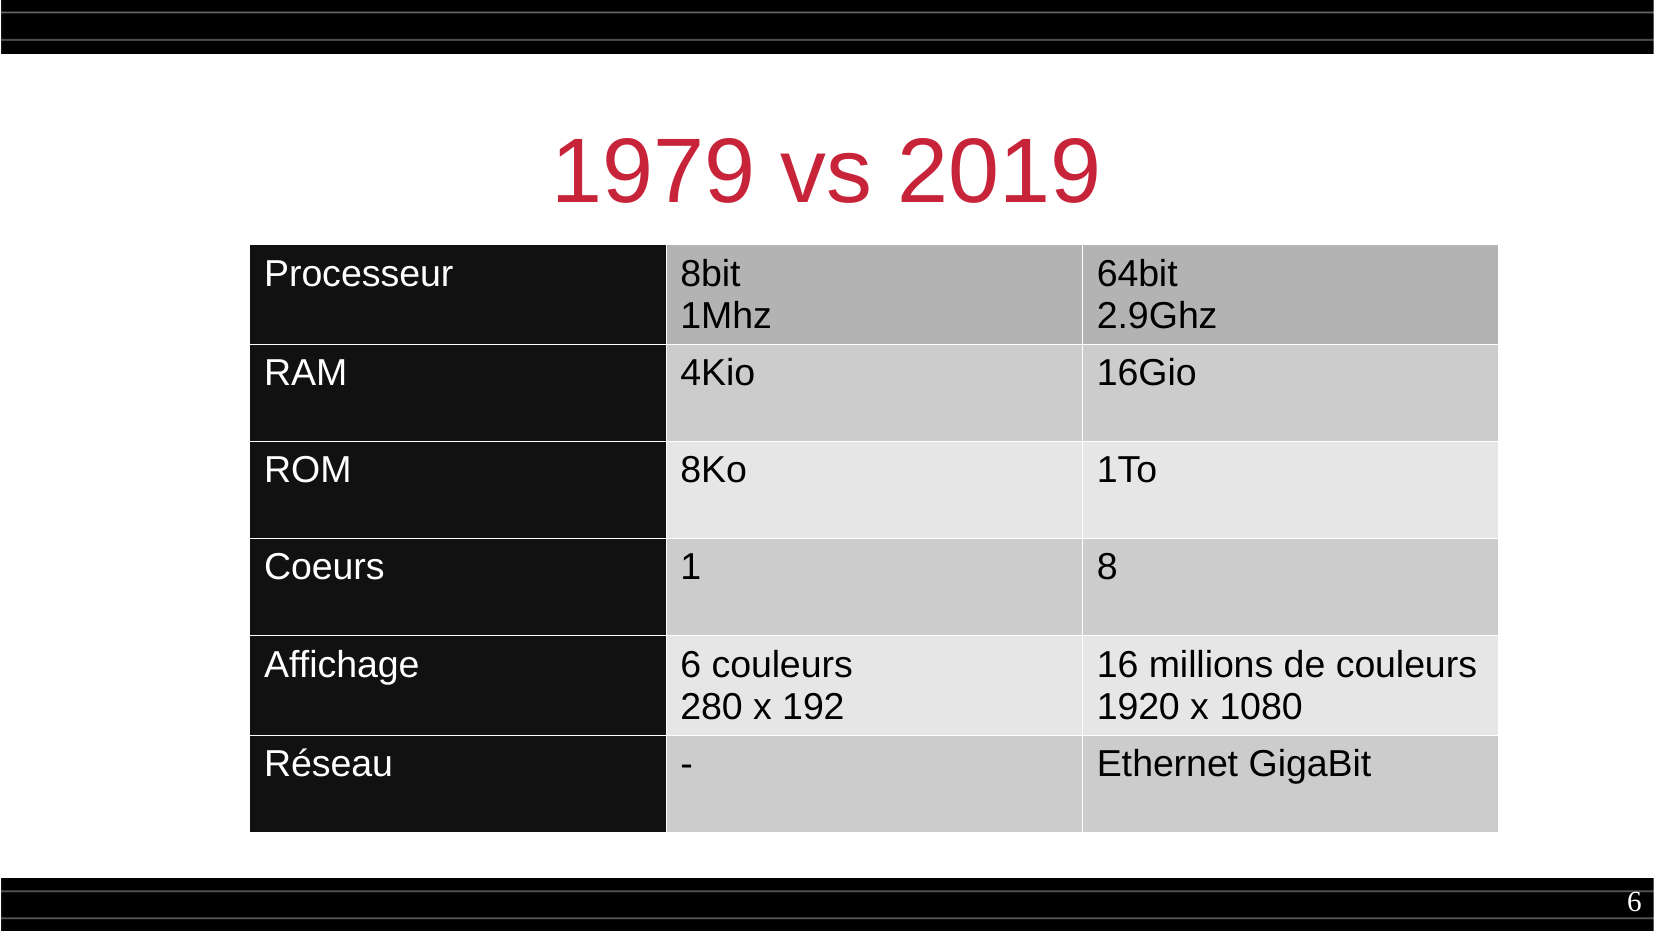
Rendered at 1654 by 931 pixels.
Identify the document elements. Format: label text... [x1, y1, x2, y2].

table_cell Coeurs [250, 539, 666, 635]
table_cell 4Kio [667, 345, 1082, 441]
table_header 8bit 1Mhz [667, 245, 1082, 344]
table_cell 1 [667, 539, 1082, 635]
table_cell 6 couleurs 280 x 192 [667, 636, 1082, 735]
table_cell 1To [1083, 442, 1498, 538]
table_cell ROM [250, 442, 666, 538]
table_header Processeur [250, 245, 666, 344]
title 1979 vs 2019 [82, 92, 1571, 249]
picture [1, 878, 1654, 931]
table_cell 16Gio [1083, 345, 1498, 441]
table_cell 16 millions de couleurs 1920 x 1080 [1083, 636, 1498, 735]
table_cell RAM [250, 345, 666, 441]
table_cell Affichage [250, 636, 666, 735]
table_cell Réseau [250, 736, 666, 832]
table_header 64bit 2.9Ghz [1083, 245, 1498, 344]
table_cell - [667, 736, 1082, 832]
picture [1, 0, 1654, 54]
table_cell Ethernet GigaBit [1083, 736, 1498, 832]
table_cell 8Ko [667, 442, 1082, 538]
table_cell 8 [1083, 539, 1498, 635]
